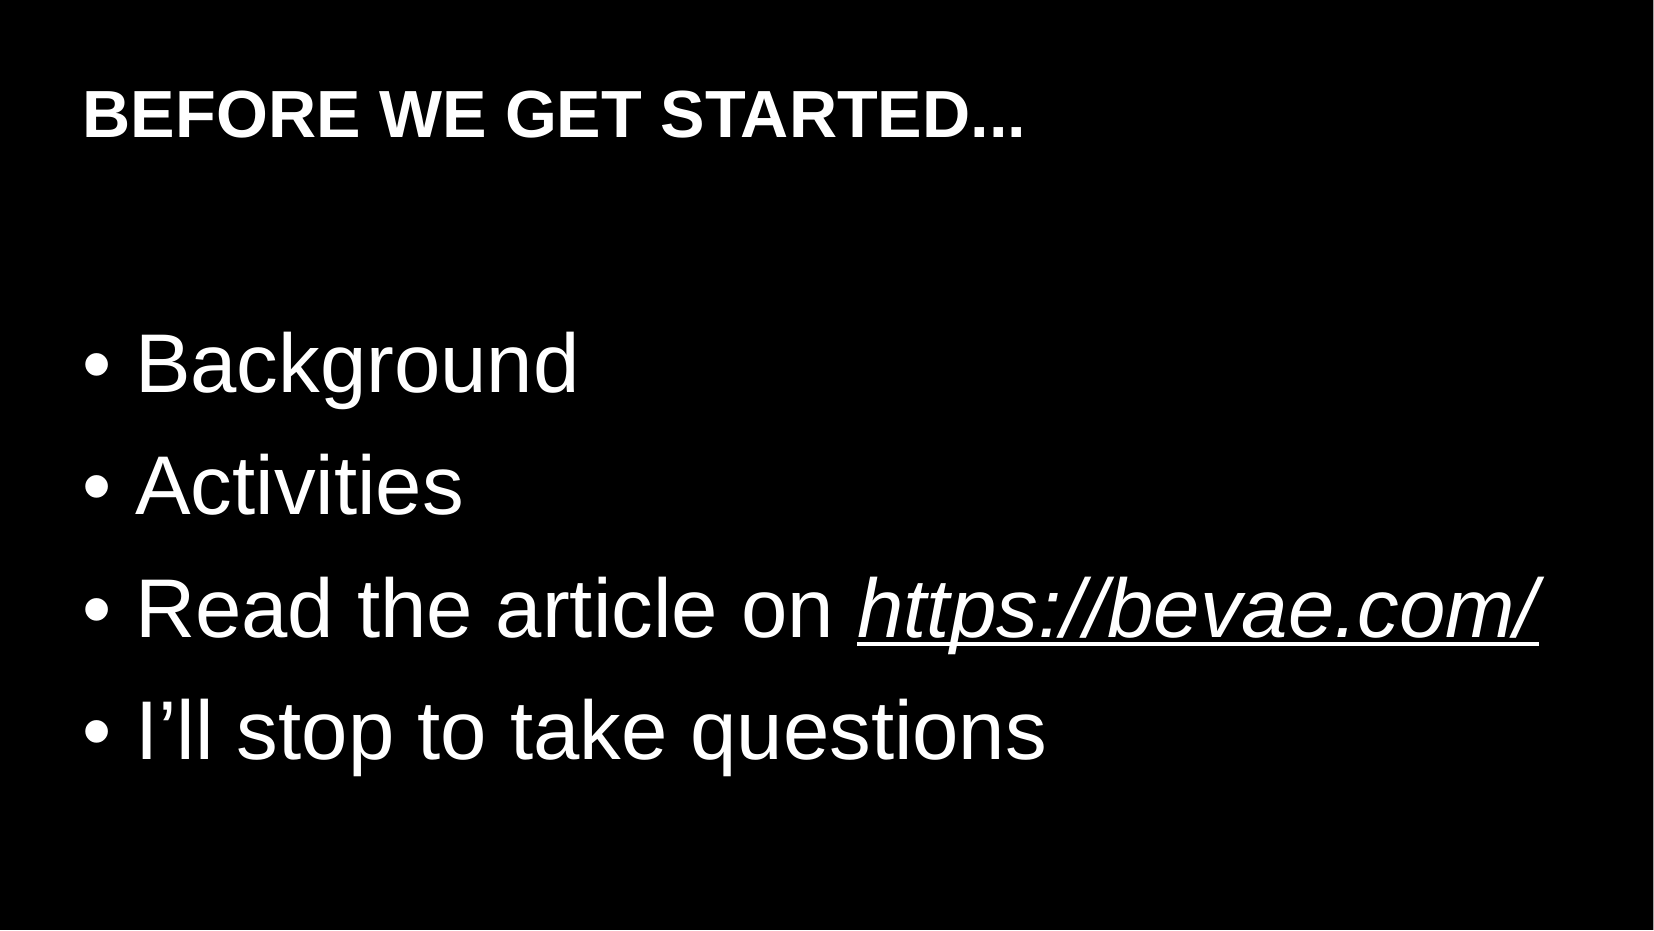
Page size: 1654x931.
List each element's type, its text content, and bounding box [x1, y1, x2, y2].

list • Background • Activities • Read the article on https://bevae.com/ • I’ll stop to take questions [82, 316, 1571, 857]
title BEFORE WE GET STARTED... [82, 37, 1571, 193]
